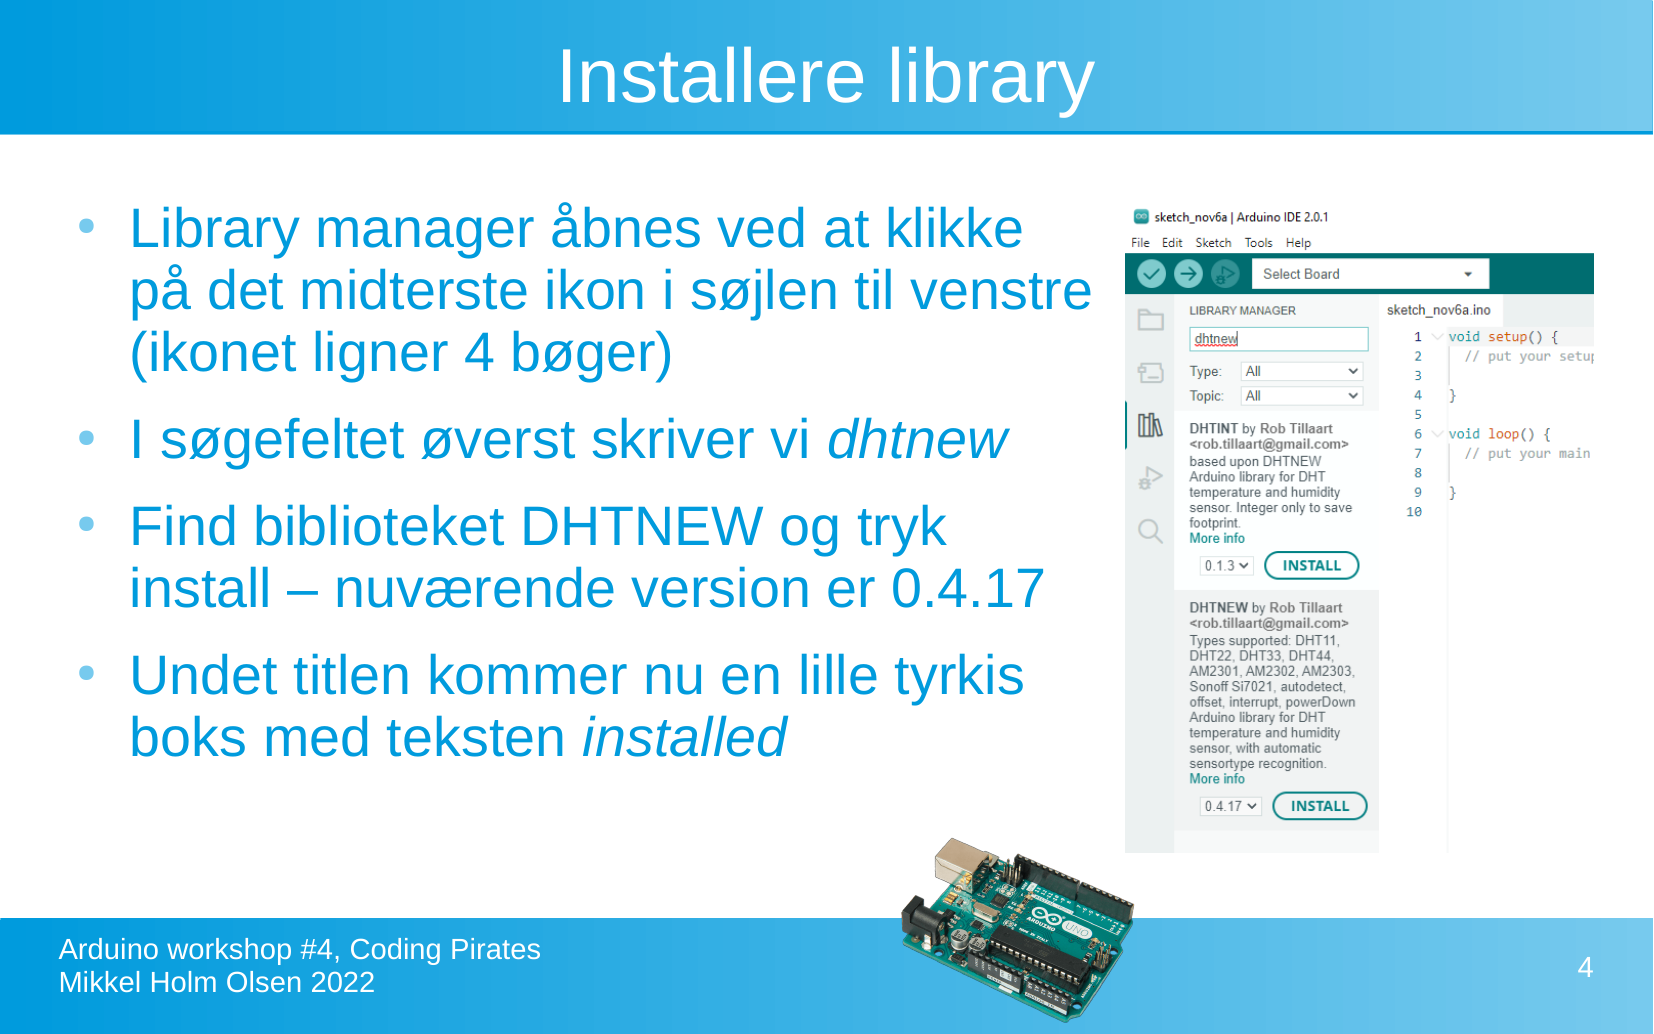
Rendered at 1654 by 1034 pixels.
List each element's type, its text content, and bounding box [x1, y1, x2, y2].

title Installere library [58, 32, 1594, 120]
picture [900, 202, 1594, 1024]
list Library manager åbnes ved at klikke på det midterste ikon i søjlen til venstre (ikonet ligner 4 bøger) I søgefeltet øverst skriver vi dhtnew Find biblioteket DHTNEW og tryk install – nuværende version er 0.4.17 Undet titlen kommer nu en lille tyrkis boks med teksten installed [58, 196, 1594, 854]
